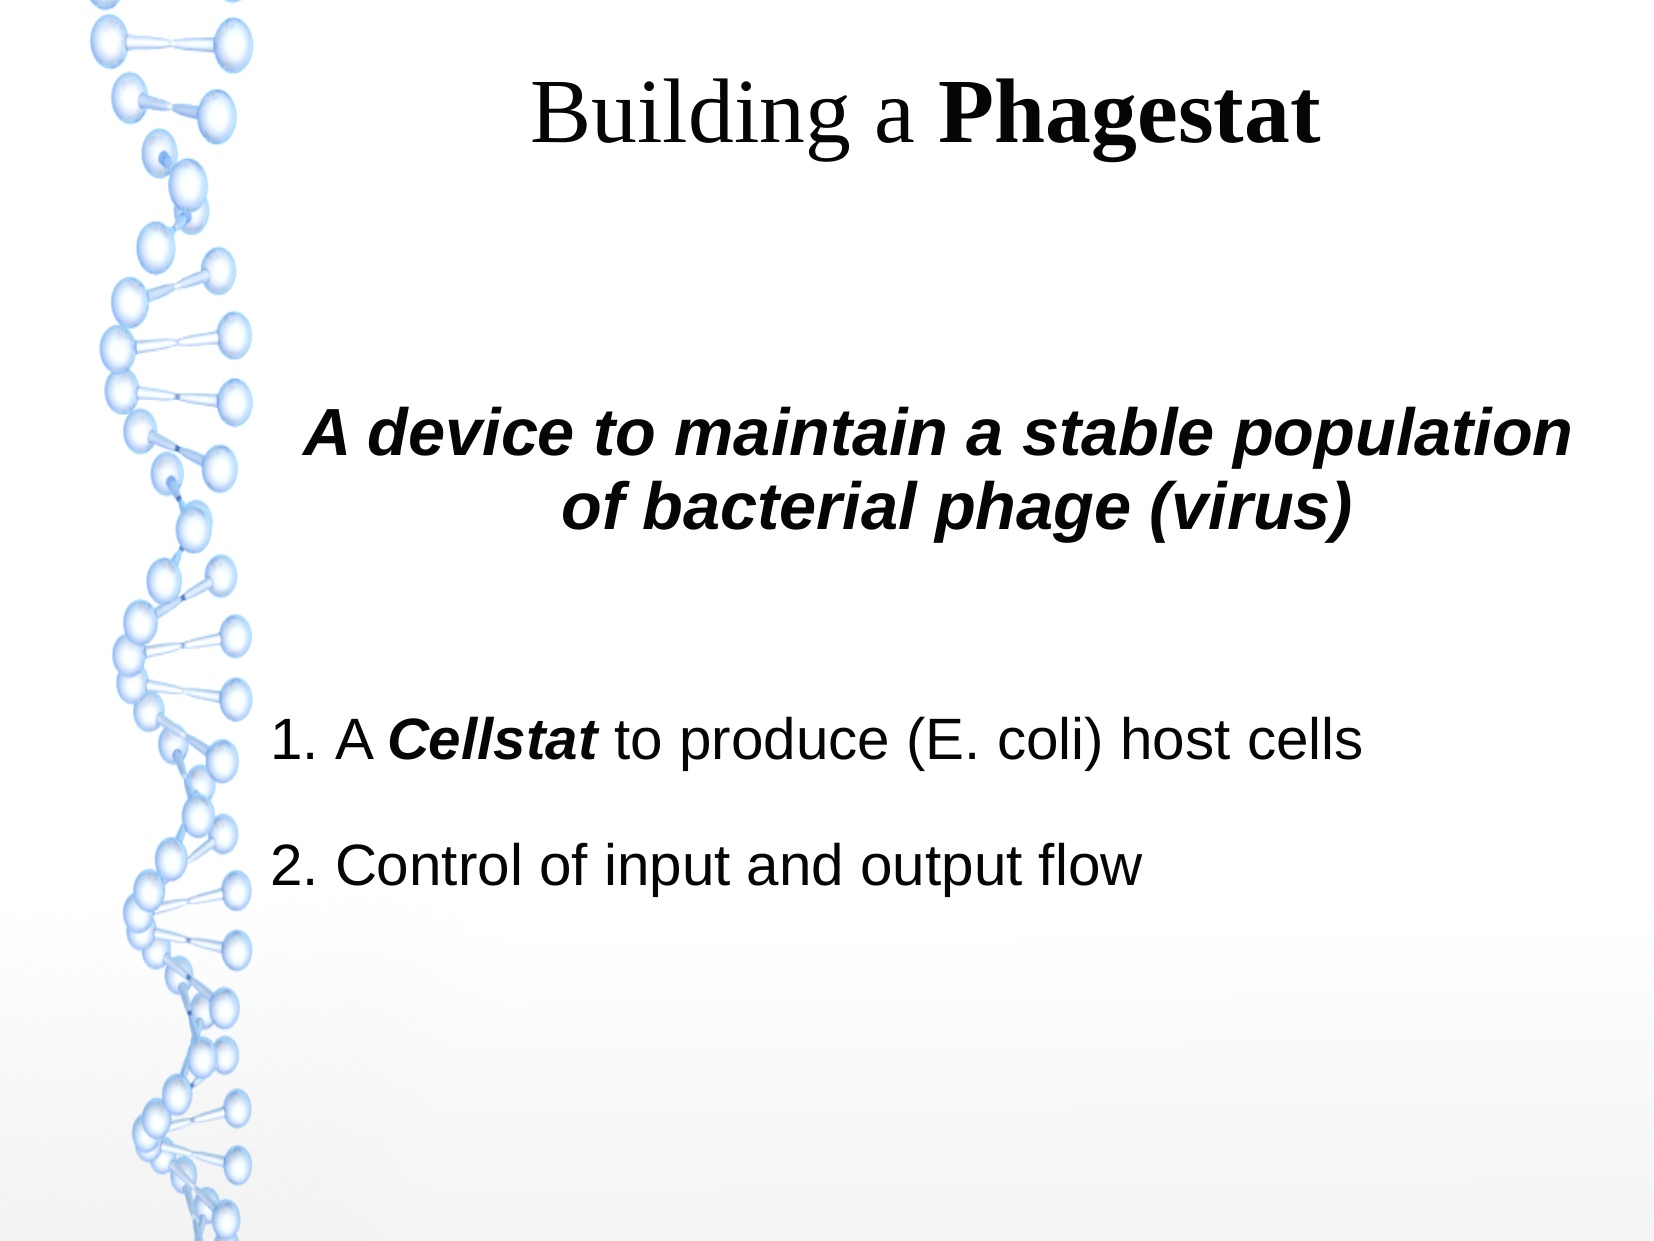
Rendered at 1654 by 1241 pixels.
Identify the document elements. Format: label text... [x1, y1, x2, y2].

subtitle A device to maintain a stable population of bacterial phage (virus) A Cellstat to produce (E. coli) host cells Control of input and output flow [270, 192, 1646, 1227]
title Building a Phagestat [261, 30, 1591, 193]
picture [0, 0, 1654, 1241]
